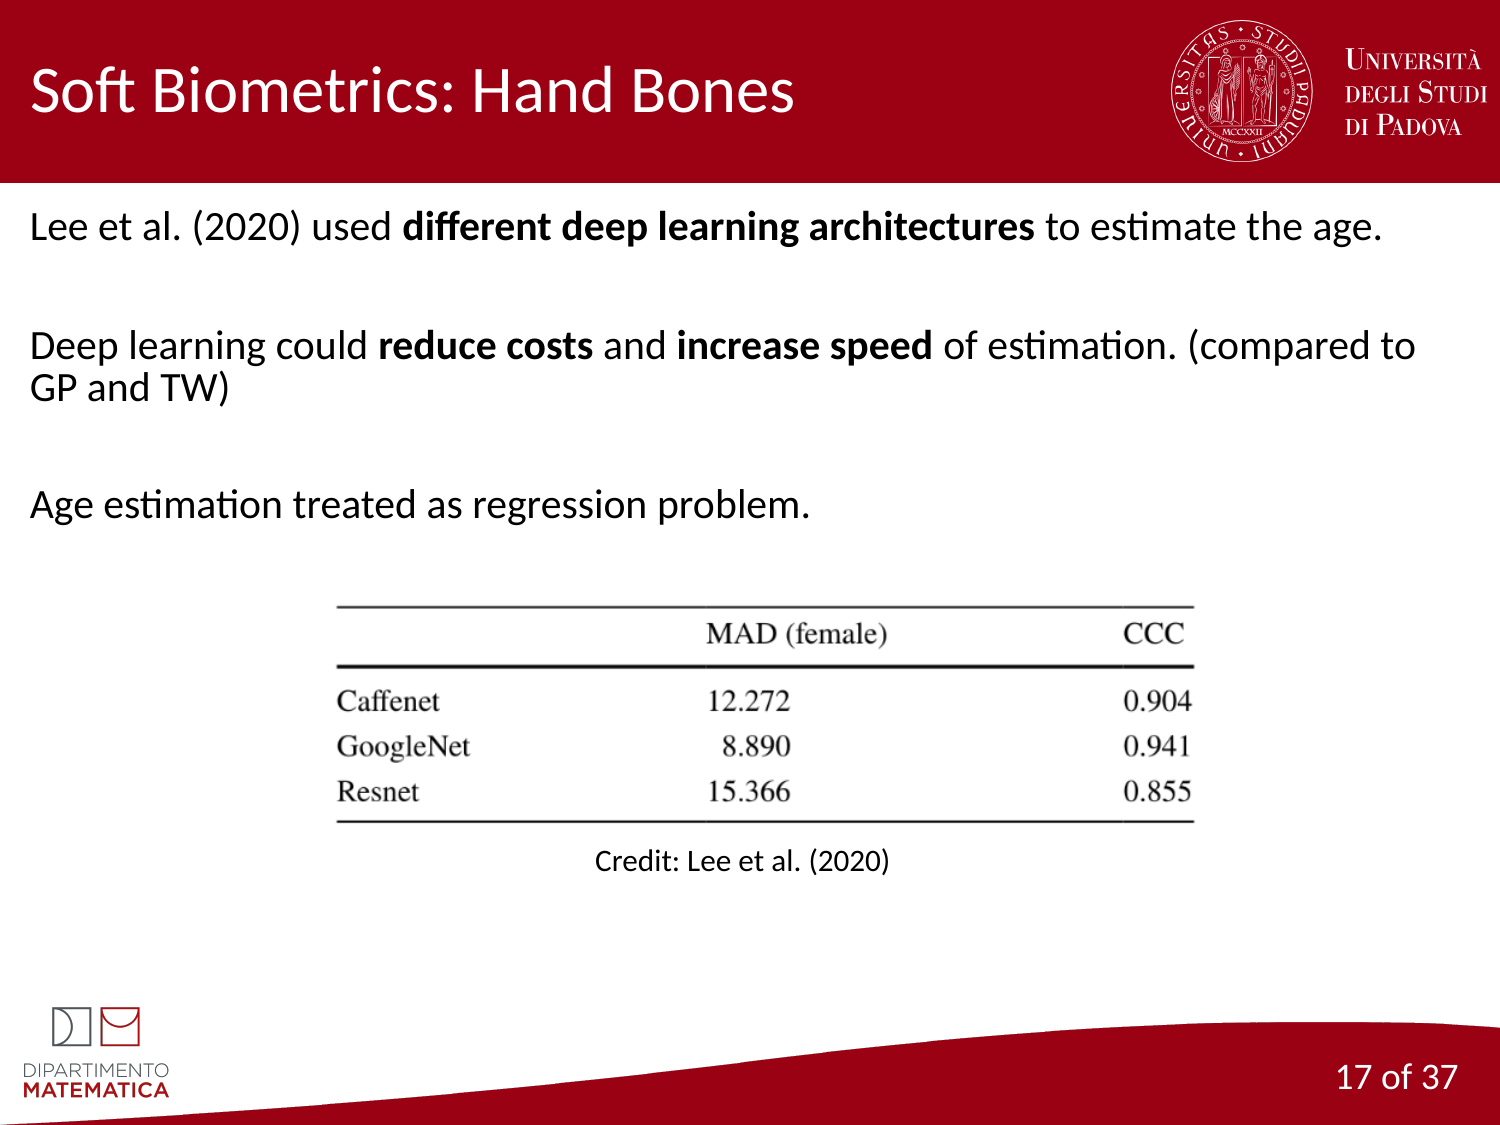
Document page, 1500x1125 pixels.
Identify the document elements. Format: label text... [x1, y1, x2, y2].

picture [315, 587, 1214, 841]
title Soft Biometrics: Hand Bones [0, 0, 1159, 183]
text_box Deep learning could reduce costs and increase speed of estimation. (compared to GP and TW) [15, 320, 1486, 420]
picture [0, 1007, 1500, 1125]
text_box Age estimation treated as regression problem. [15, 479, 1381, 579]
text_box Lee et al. (2020) used different deep learning architectures to estimate the age. [15, 202, 1486, 301]
slide_number 17 of 37 [1136, 1044, 1474, 1104]
text_box Credit: Lee et al. (2020) [580, 840, 1076, 939]
picture [1171, 20, 1487, 162]
